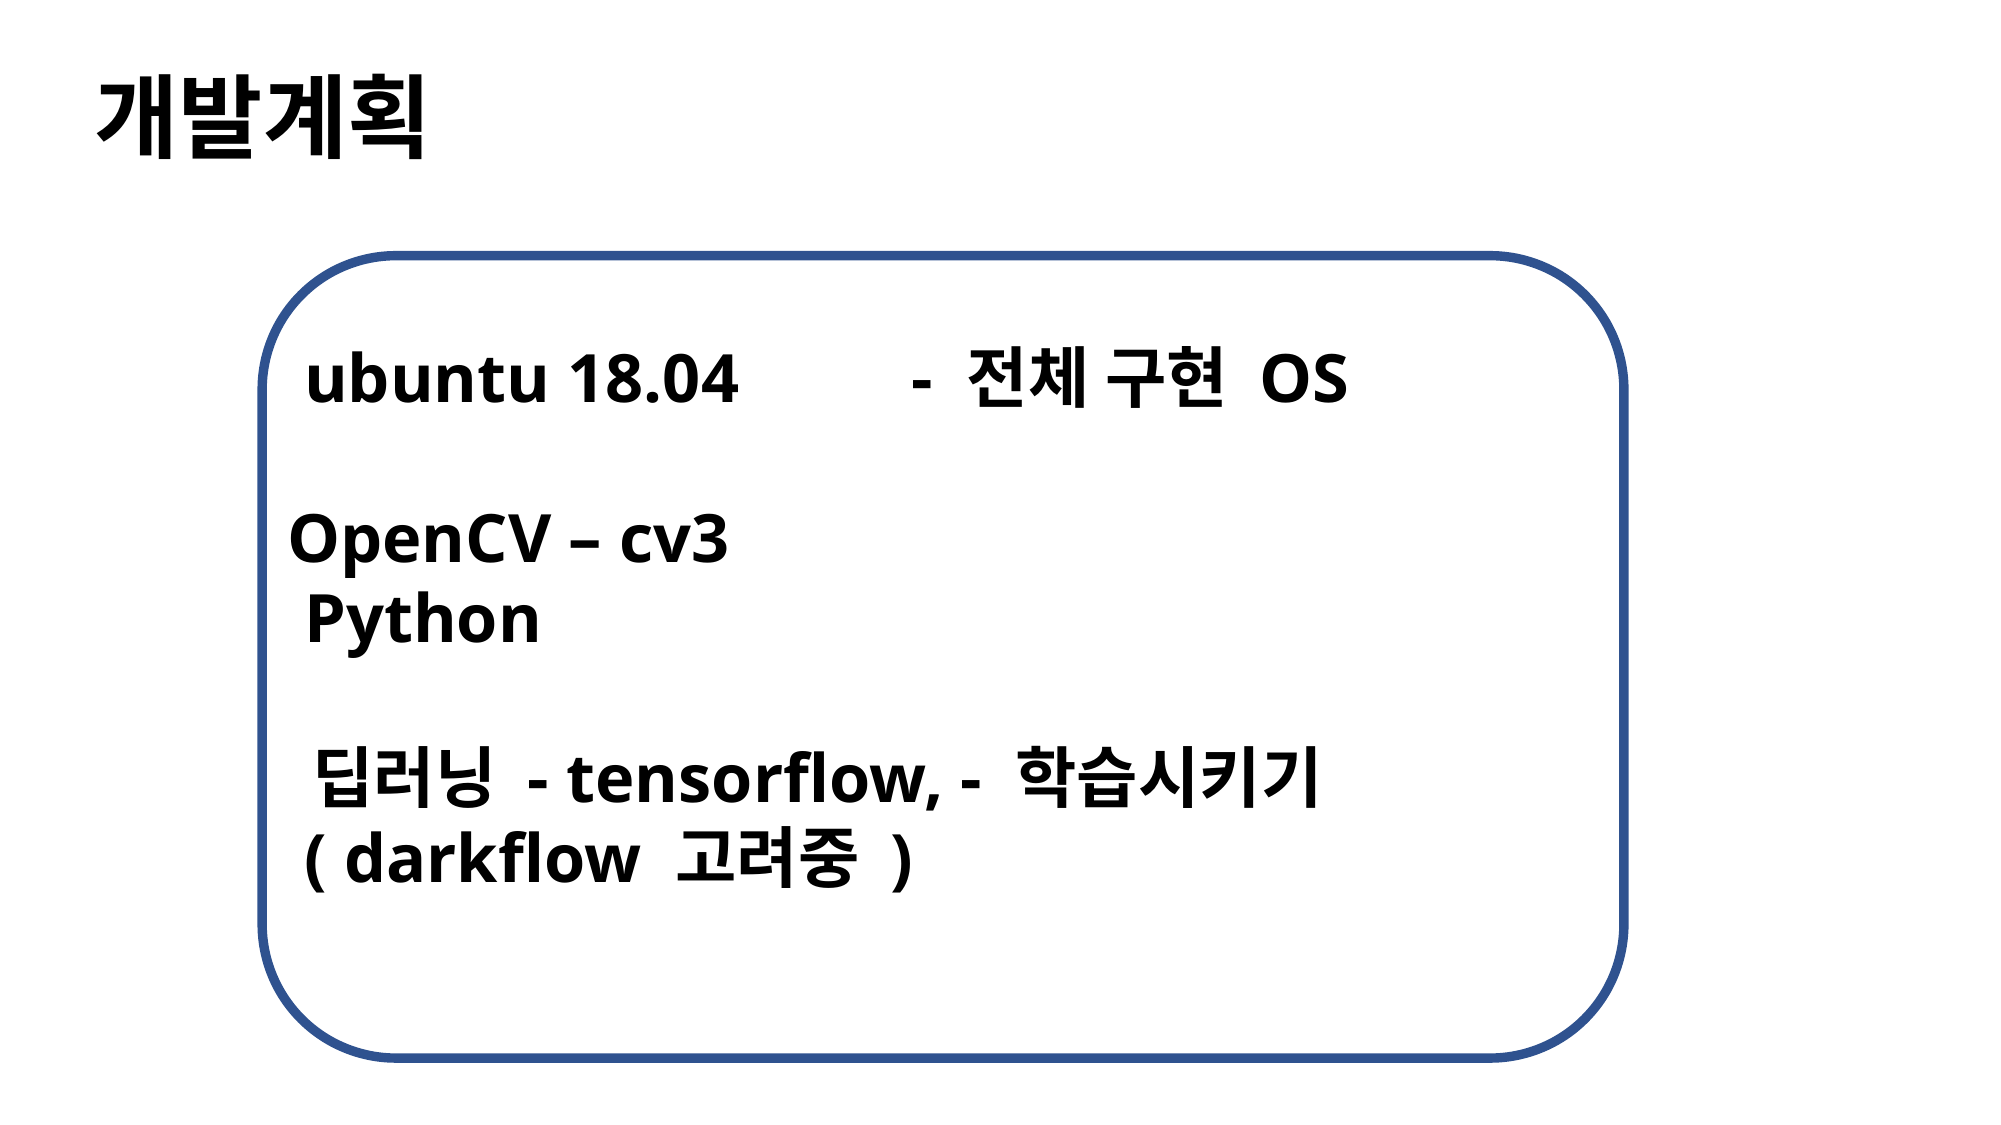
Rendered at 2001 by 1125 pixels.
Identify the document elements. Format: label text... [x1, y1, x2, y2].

text_box 개발계획 [79, 51, 580, 178]
text_box ubuntu 18.04 - 전체 구현 OS OpenCV – cv3 Python 딥러닝 - tensorflow, - 학습시키기 ( darkflow 고려중 ) [267, 328, 1617, 910]
text_box ubuntu 18.04 - 전체 구현 OS OpenCV – cv3 Python 딥러닝 - tensorflow, - 학습시키기 ( darkflow 고려중 ) [220, 328, 271, 910]
